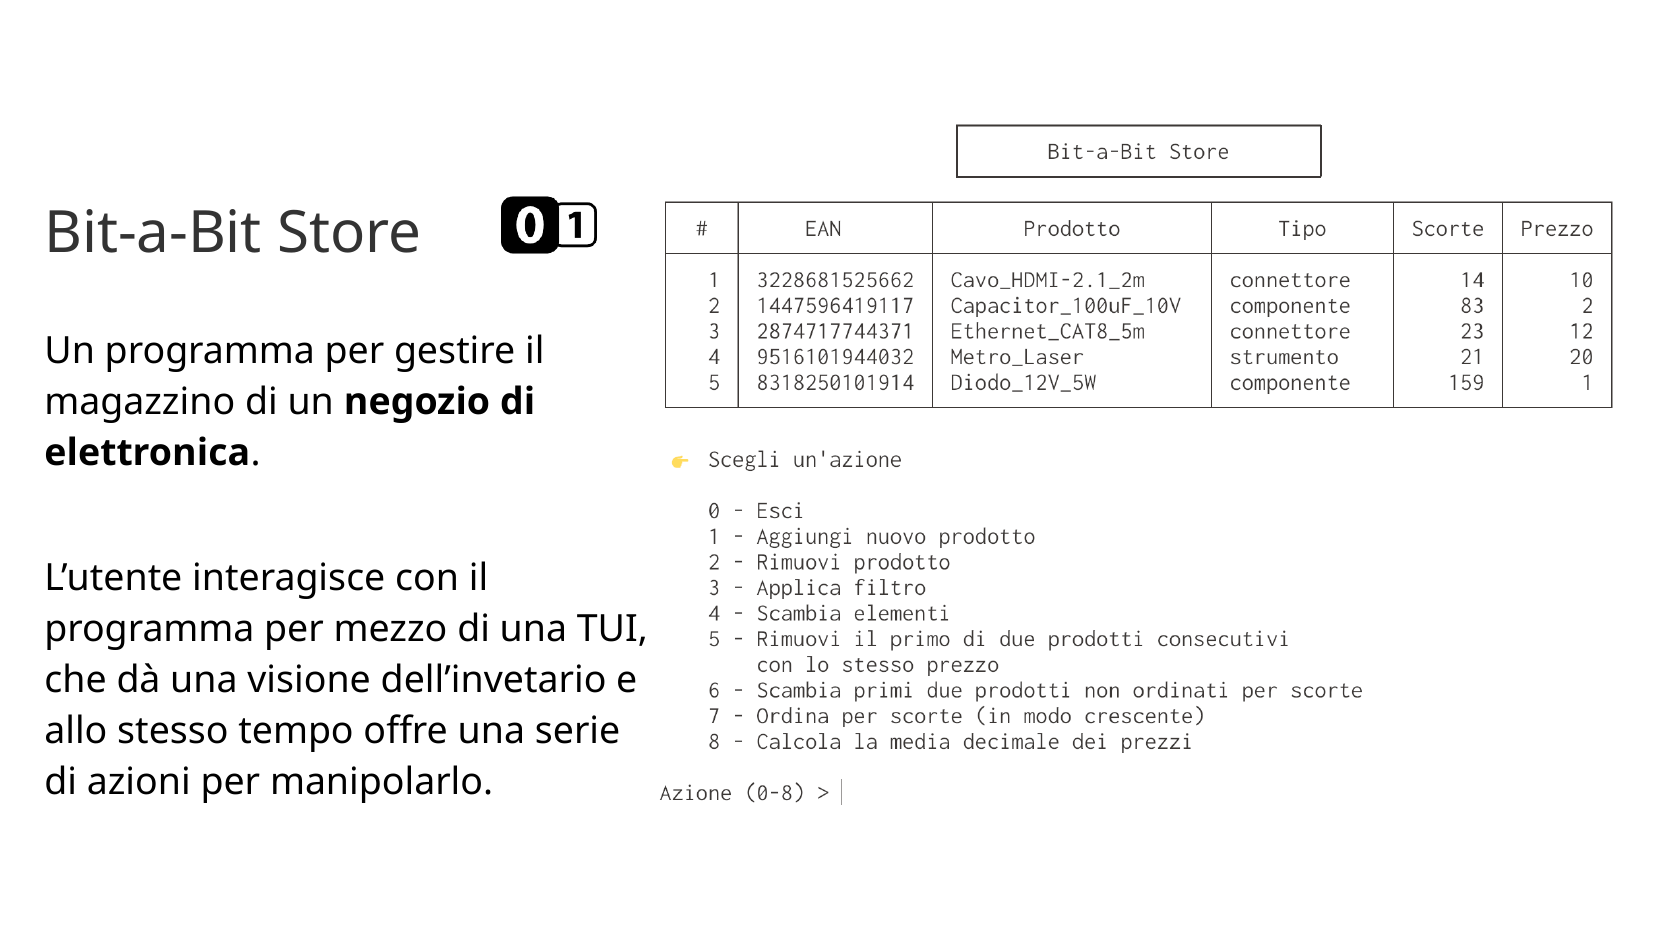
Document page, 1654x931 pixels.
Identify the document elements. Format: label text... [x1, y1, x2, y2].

text_box Un programma per gestire il magazzino di un negozio di elettronica. [29, 316, 637, 485]
text_box Bit-a-Bit Store [29, 182, 502, 316]
picture [501, 177, 597, 272]
text_box L’utente interagisce con il programma per mezzo di una TUI, che dà una visione dell’invetario e allo stesso tempo offre una serie di azioni per manipolarlo. [29, 543, 664, 814]
picture [649, 120, 1634, 810]
